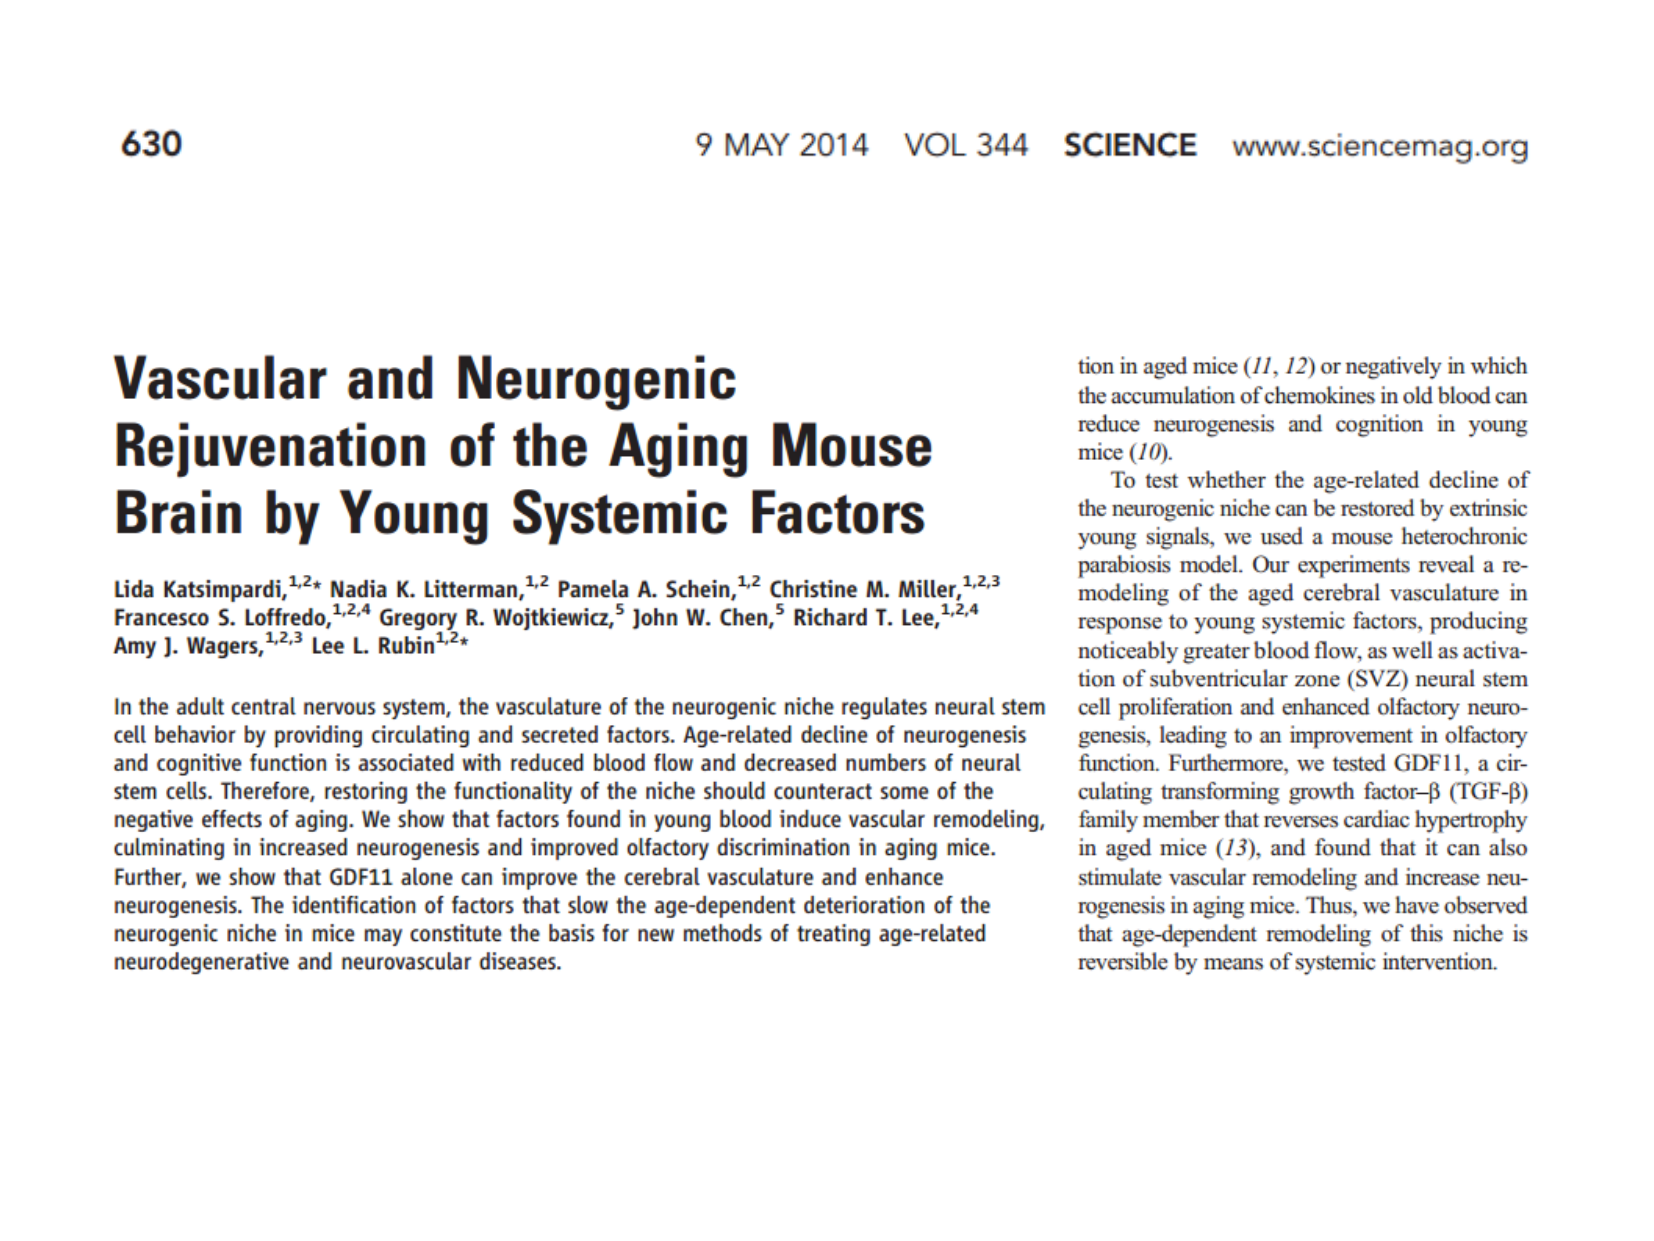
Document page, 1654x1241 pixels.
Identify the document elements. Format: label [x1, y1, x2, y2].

picture [104, 341, 1546, 991]
picture [90, 93, 1654, 196]
